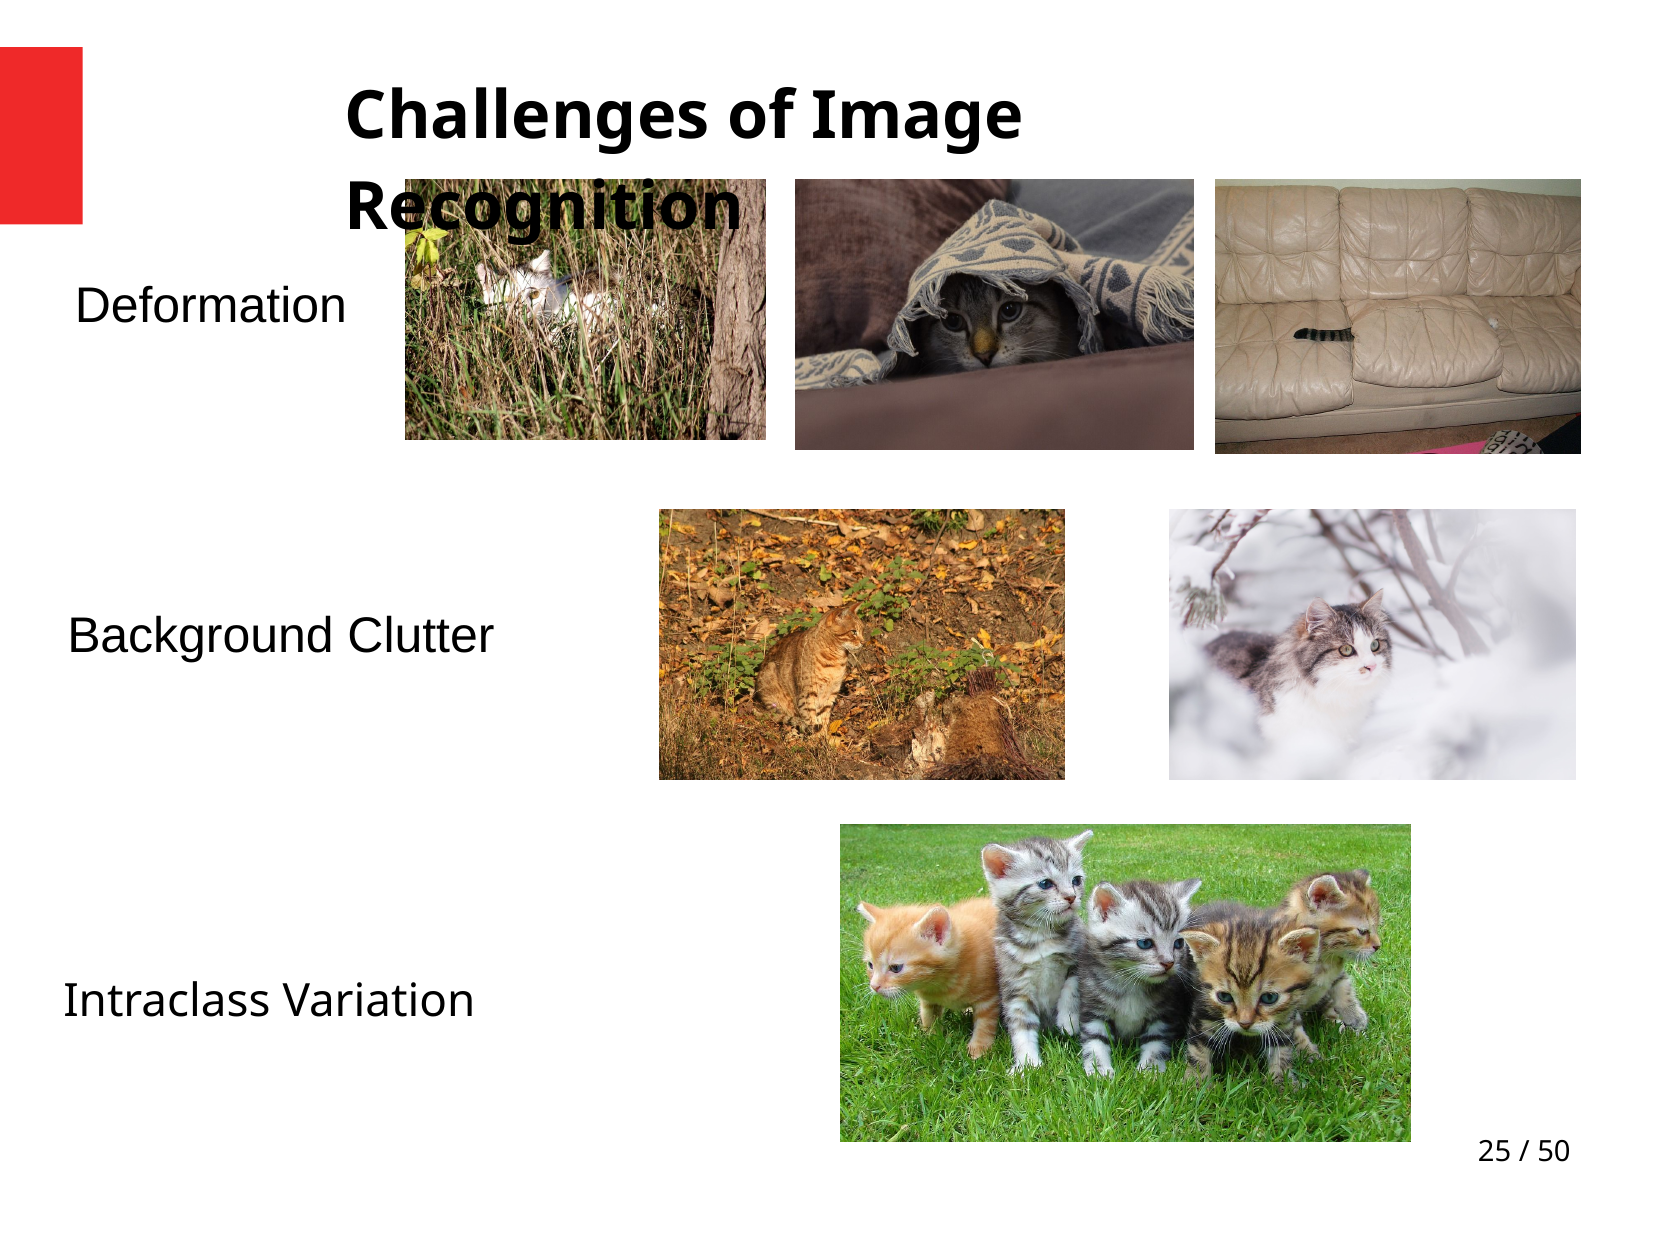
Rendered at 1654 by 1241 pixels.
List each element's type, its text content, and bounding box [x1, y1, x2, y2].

picture [840, 824, 1411, 1142]
text_box Background Clutter [52, 600, 511, 671]
picture [659, 509, 1065, 781]
picture [1169, 509, 1576, 781]
picture [1215, 179, 1581, 454]
picture [795, 225, 1194, 451]
text_box Deformation [60, 270, 391, 397]
picture [405, 225, 766, 440]
text_box Challenges of Image Recognition [330, 60, 1441, 225]
text_box Intraclass Variation [48, 960, 496, 1031]
